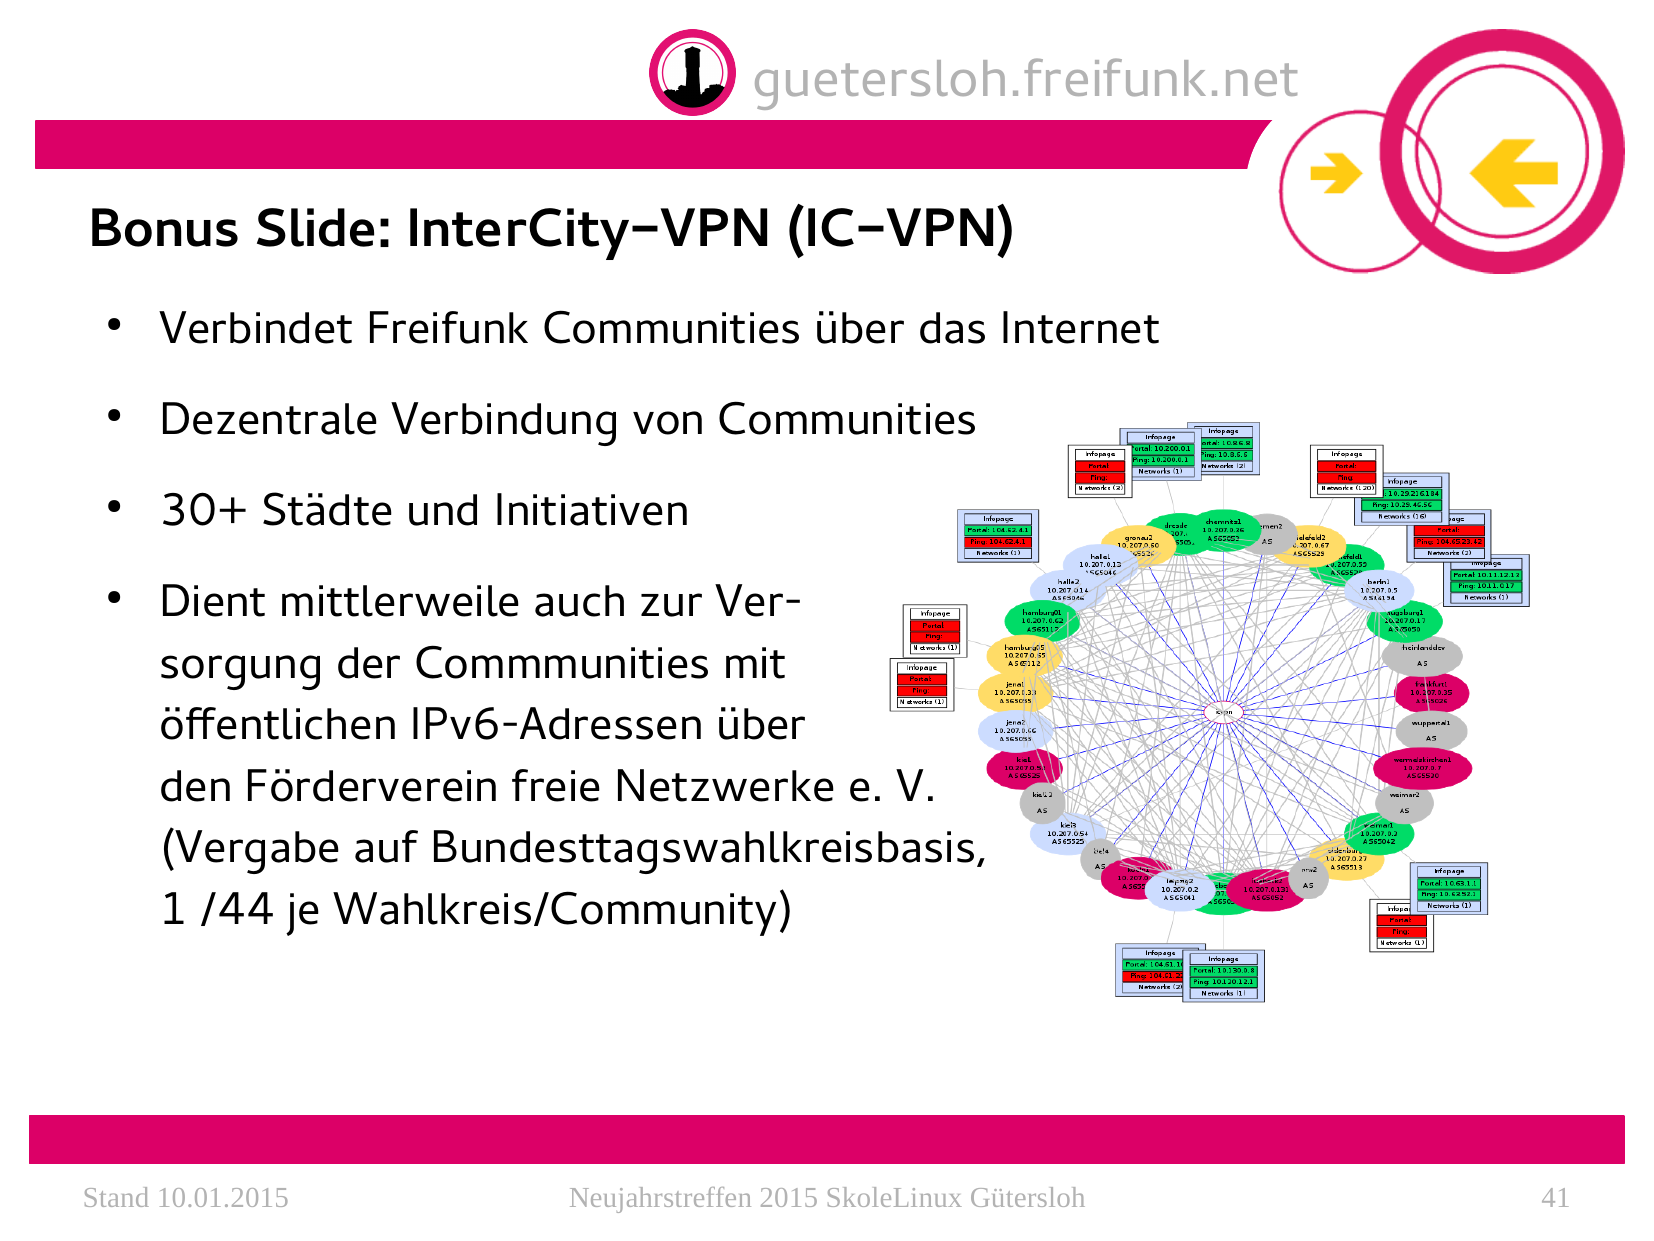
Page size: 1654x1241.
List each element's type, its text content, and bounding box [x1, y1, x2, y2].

picture [649, 29, 736, 116]
title Bonus Slide: InterCity-VPN (IC-VPN) [88, 188, 1123, 278]
picture [1278, 29, 1625, 274]
list Verbindet Freifunk Communities über das Internet Dezentrale Verbindung von Communities 30+ Städte und Initiativen Dient mittlerweile auch zur Ver- sorgung der Commmunities mit öffentlichen IPv6-Adressen über den Förderverein freie Netzwerke e. V. (Vergabe auf Bundesttagswahlkreisbasis, 1 /44 je Wahlkreis/Community) [88, 295, 1565, 1015]
